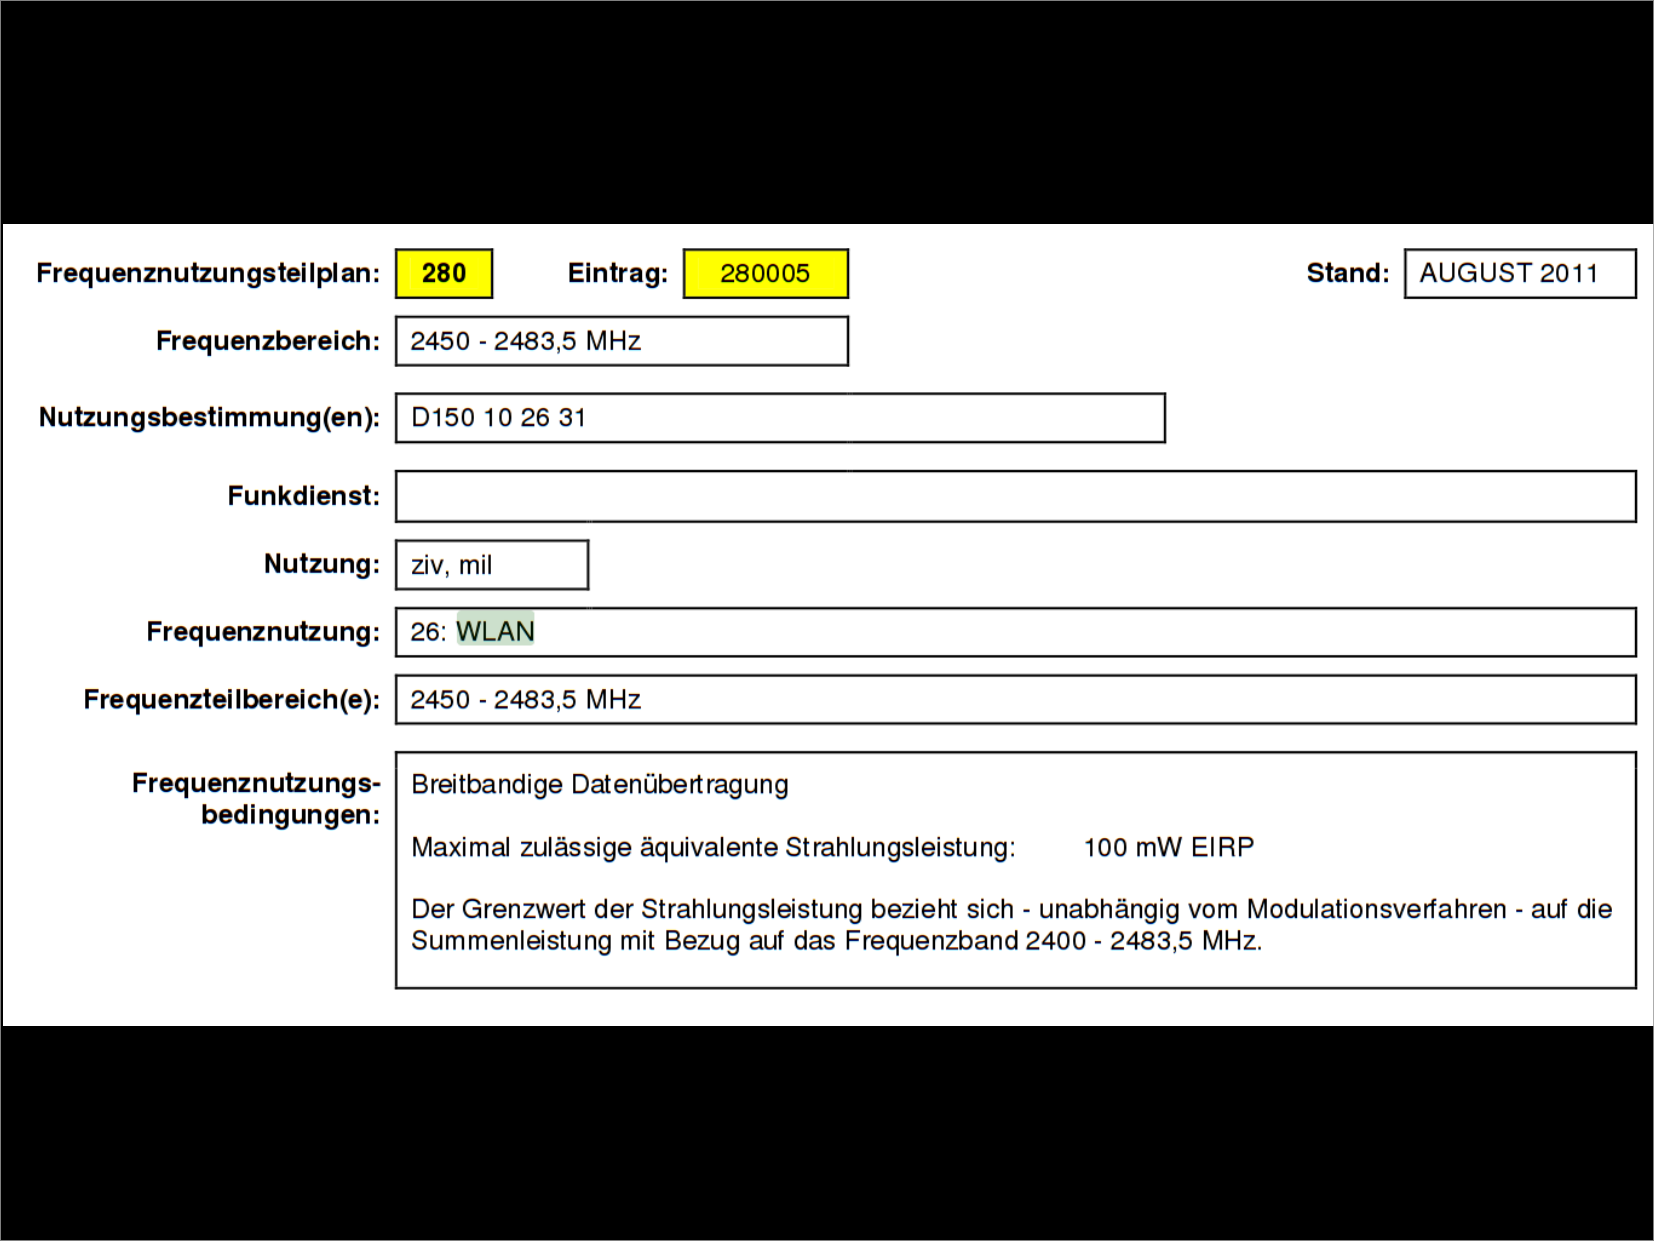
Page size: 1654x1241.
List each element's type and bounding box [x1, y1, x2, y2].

picture [3, 224, 1654, 1026]
text_box [0, 0, 1654, 1241]
